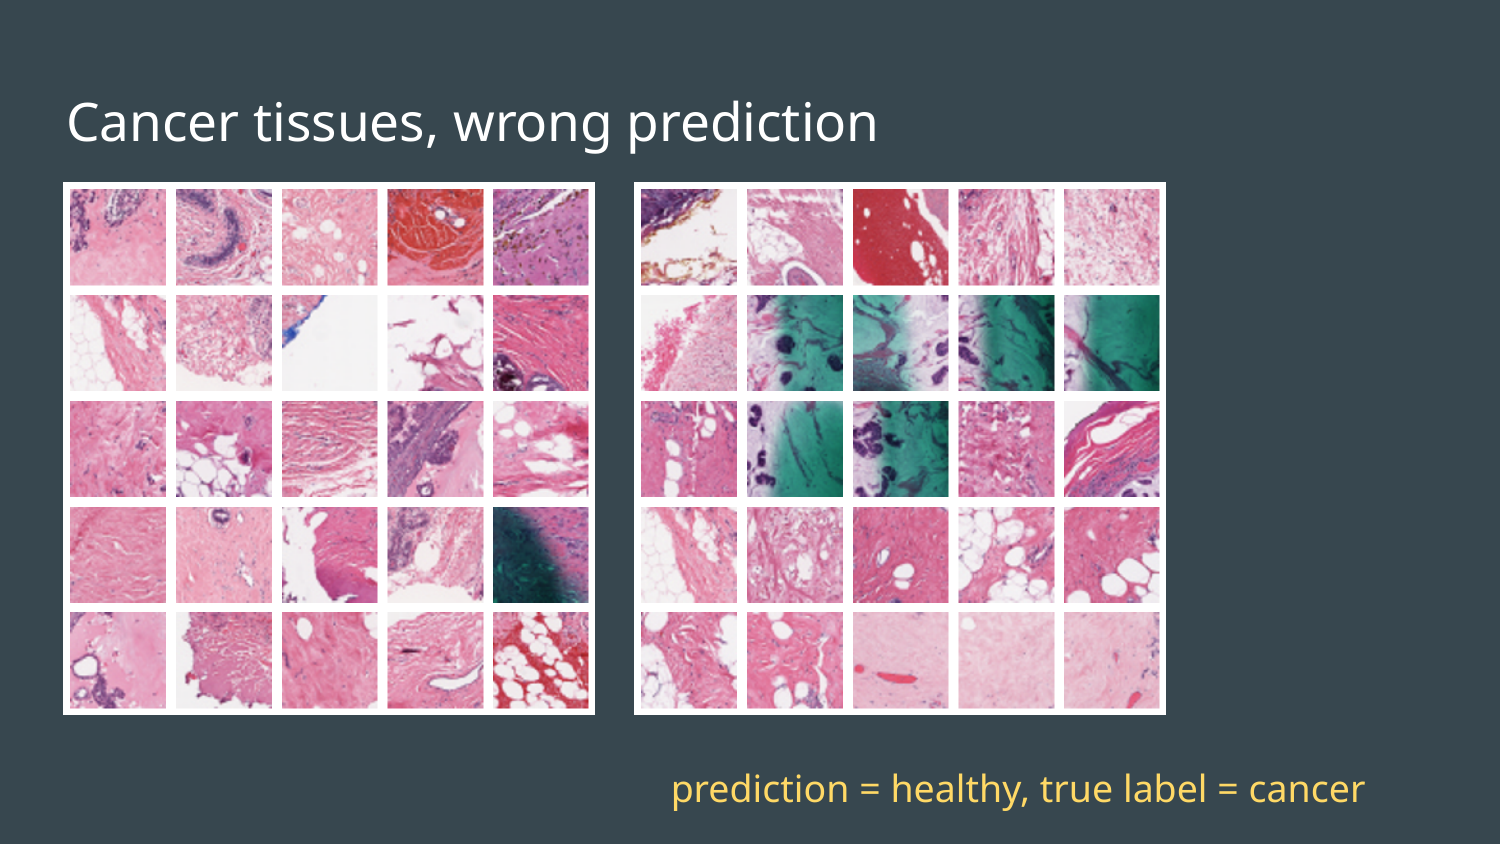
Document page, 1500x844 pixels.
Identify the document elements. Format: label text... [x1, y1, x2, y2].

text_box prediction = healthy, true label = cancer [655, 743, 1459, 826]
title Cancer tissues, wrong prediction [51, 72, 1449, 167]
picture [634, 182, 1166, 715]
picture [63, 182, 595, 715]
